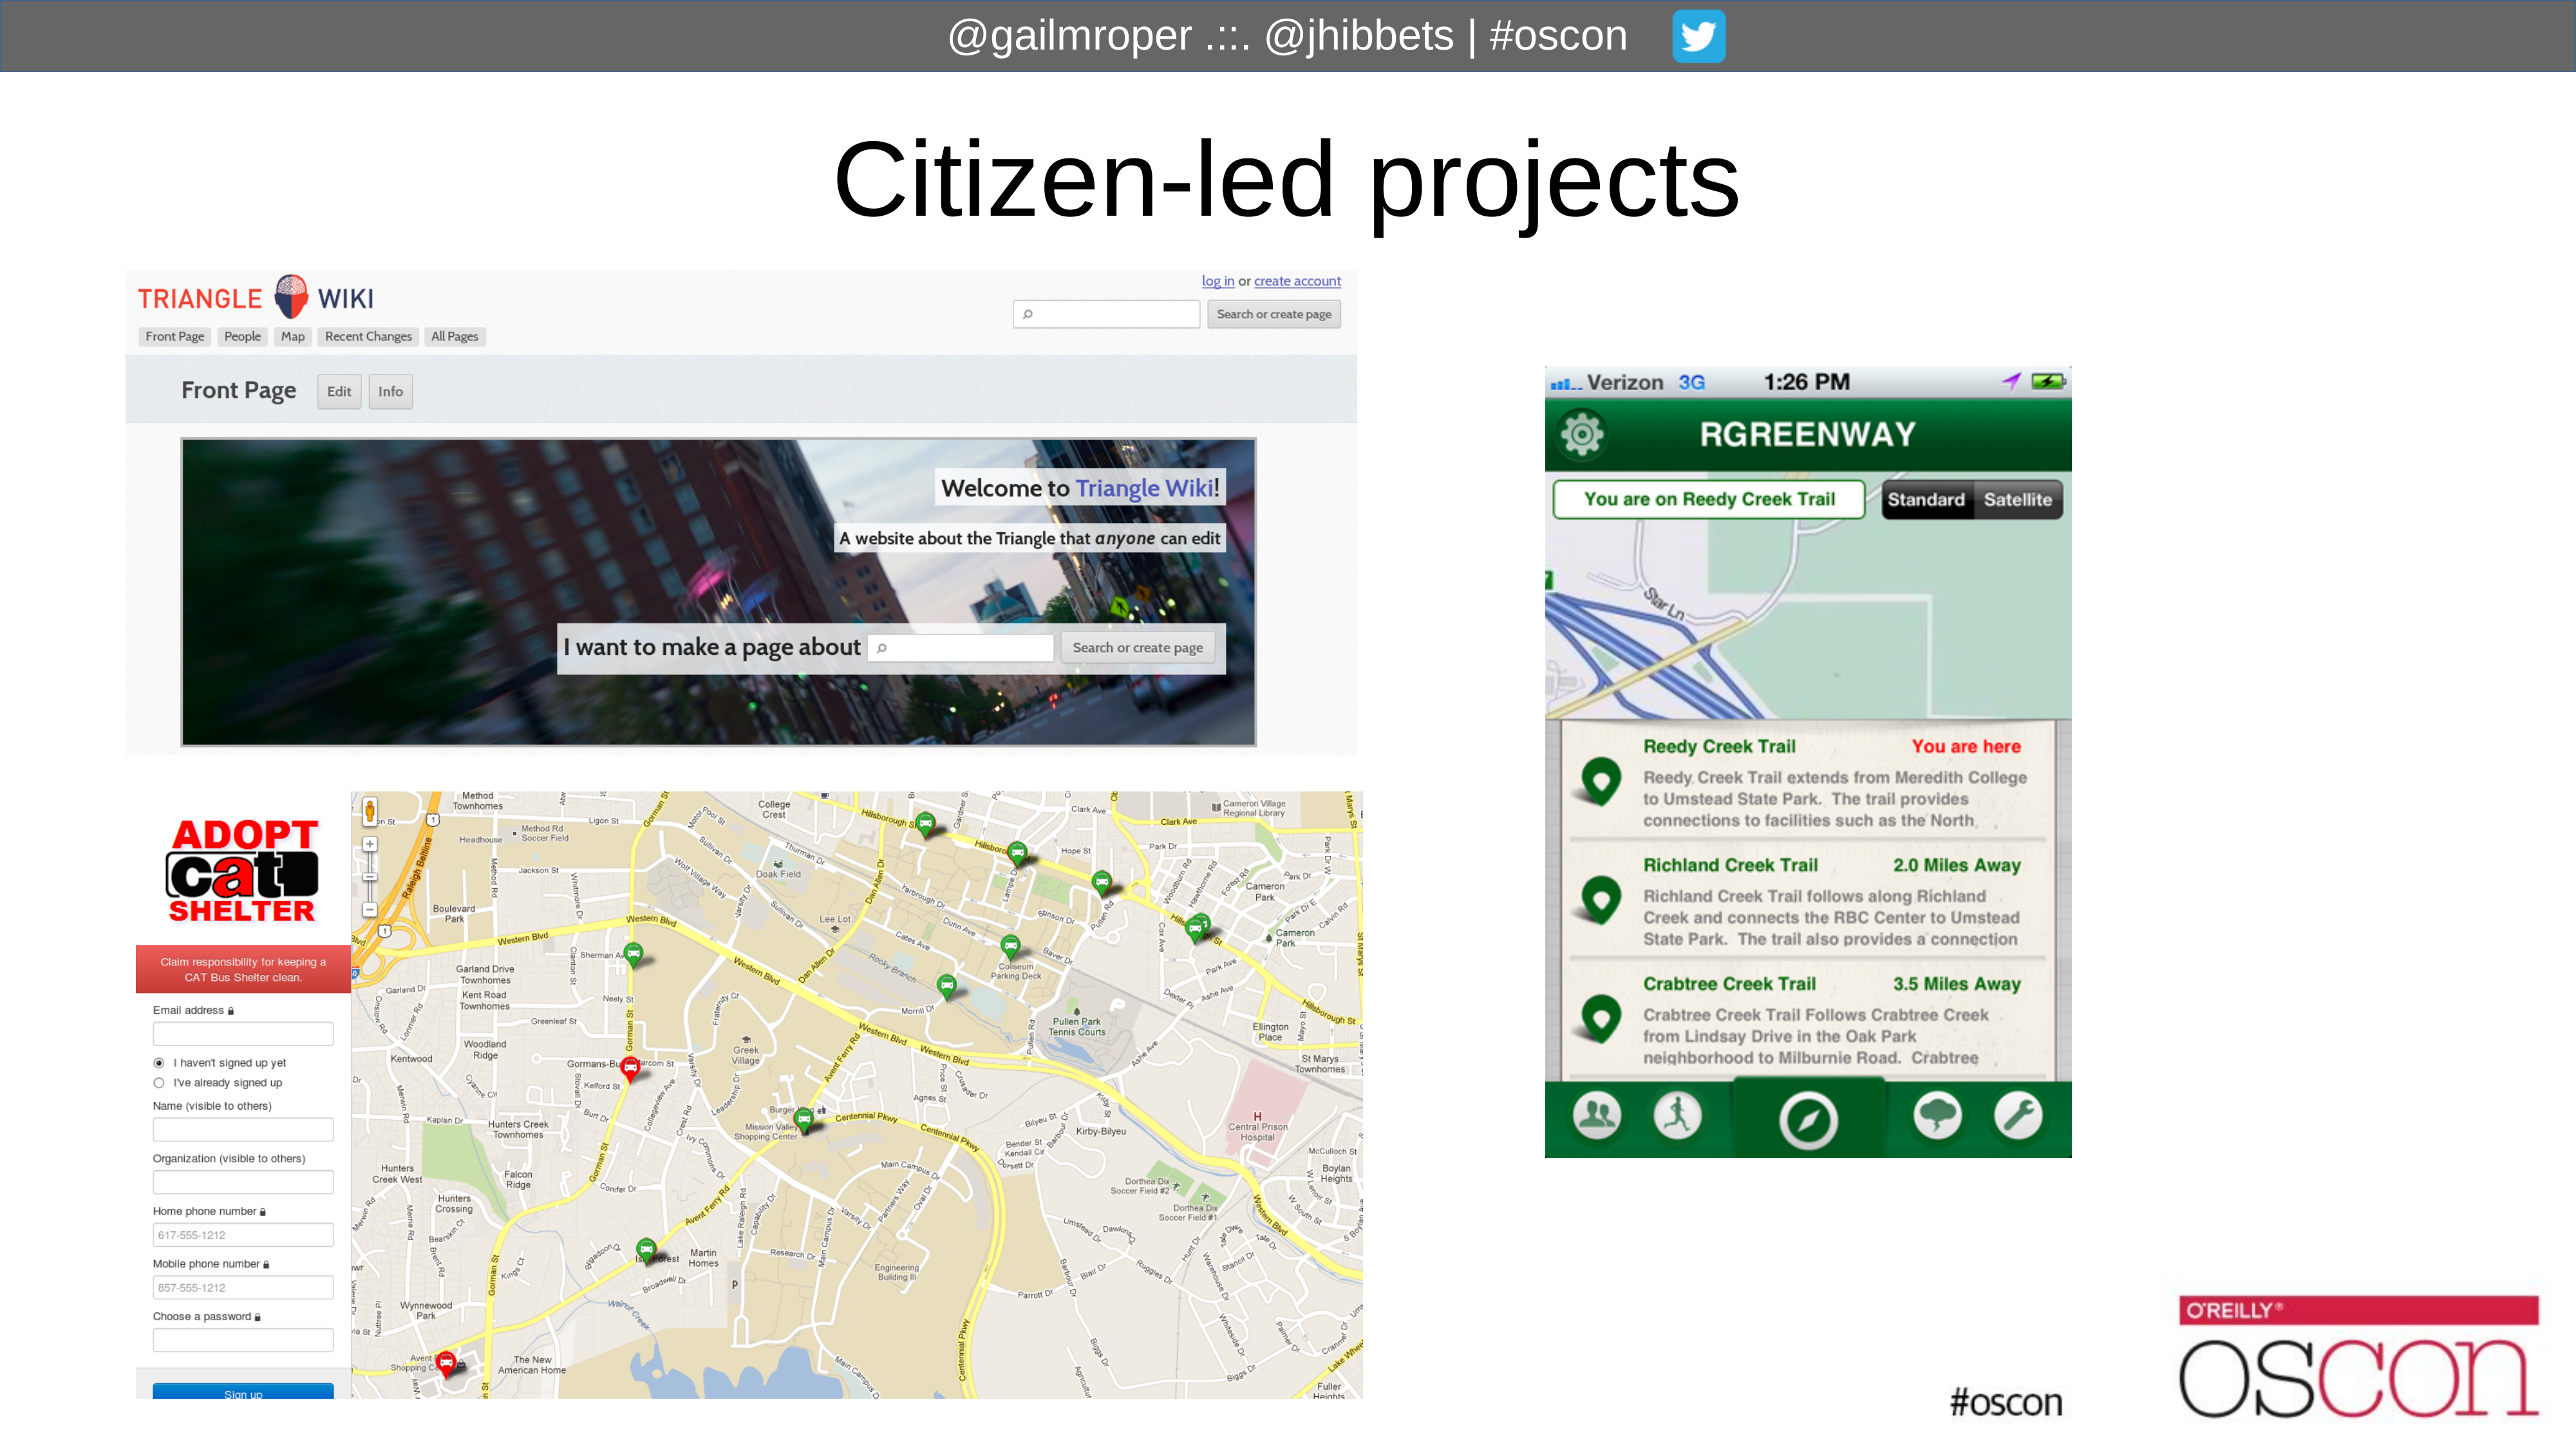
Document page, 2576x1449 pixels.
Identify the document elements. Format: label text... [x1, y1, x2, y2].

picture [1586, 29, 1599, 46]
picture [1278, 29, 1290, 44]
picture [1113, 29, 1125, 46]
picture [0, 72, 2576, 1449]
picture [1611, 30, 1622, 46]
picture [1160, 29, 1172, 36]
picture [1519, 29, 1532, 46]
title Citizen-led projects [129, 57, 2447, 300]
picture [1270, 21, 1300, 46]
text_box [6, 46, 2324, 298]
picture [1380, 30, 1392, 46]
picture [969, 43, 973, 46]
picture [1076, 30, 1086, 46]
picture [996, 30, 1008, 46]
picture [1, 1, 2575, 71]
picture [1137, 30, 1149, 46]
picture [953, 21, 983, 46]
picture [1323, 30, 1334, 46]
text_box [6, 328, 2324, 1178]
picture [1496, 41, 1504, 46]
picture [961, 29, 973, 44]
picture [1497, 31, 1506, 39]
picture [1063, 30, 1073, 46]
picture [1404, 29, 1416, 36]
picture [1286, 43, 1290, 46]
picture [1357, 30, 1368, 46]
picture [1020, 39, 1031, 46]
